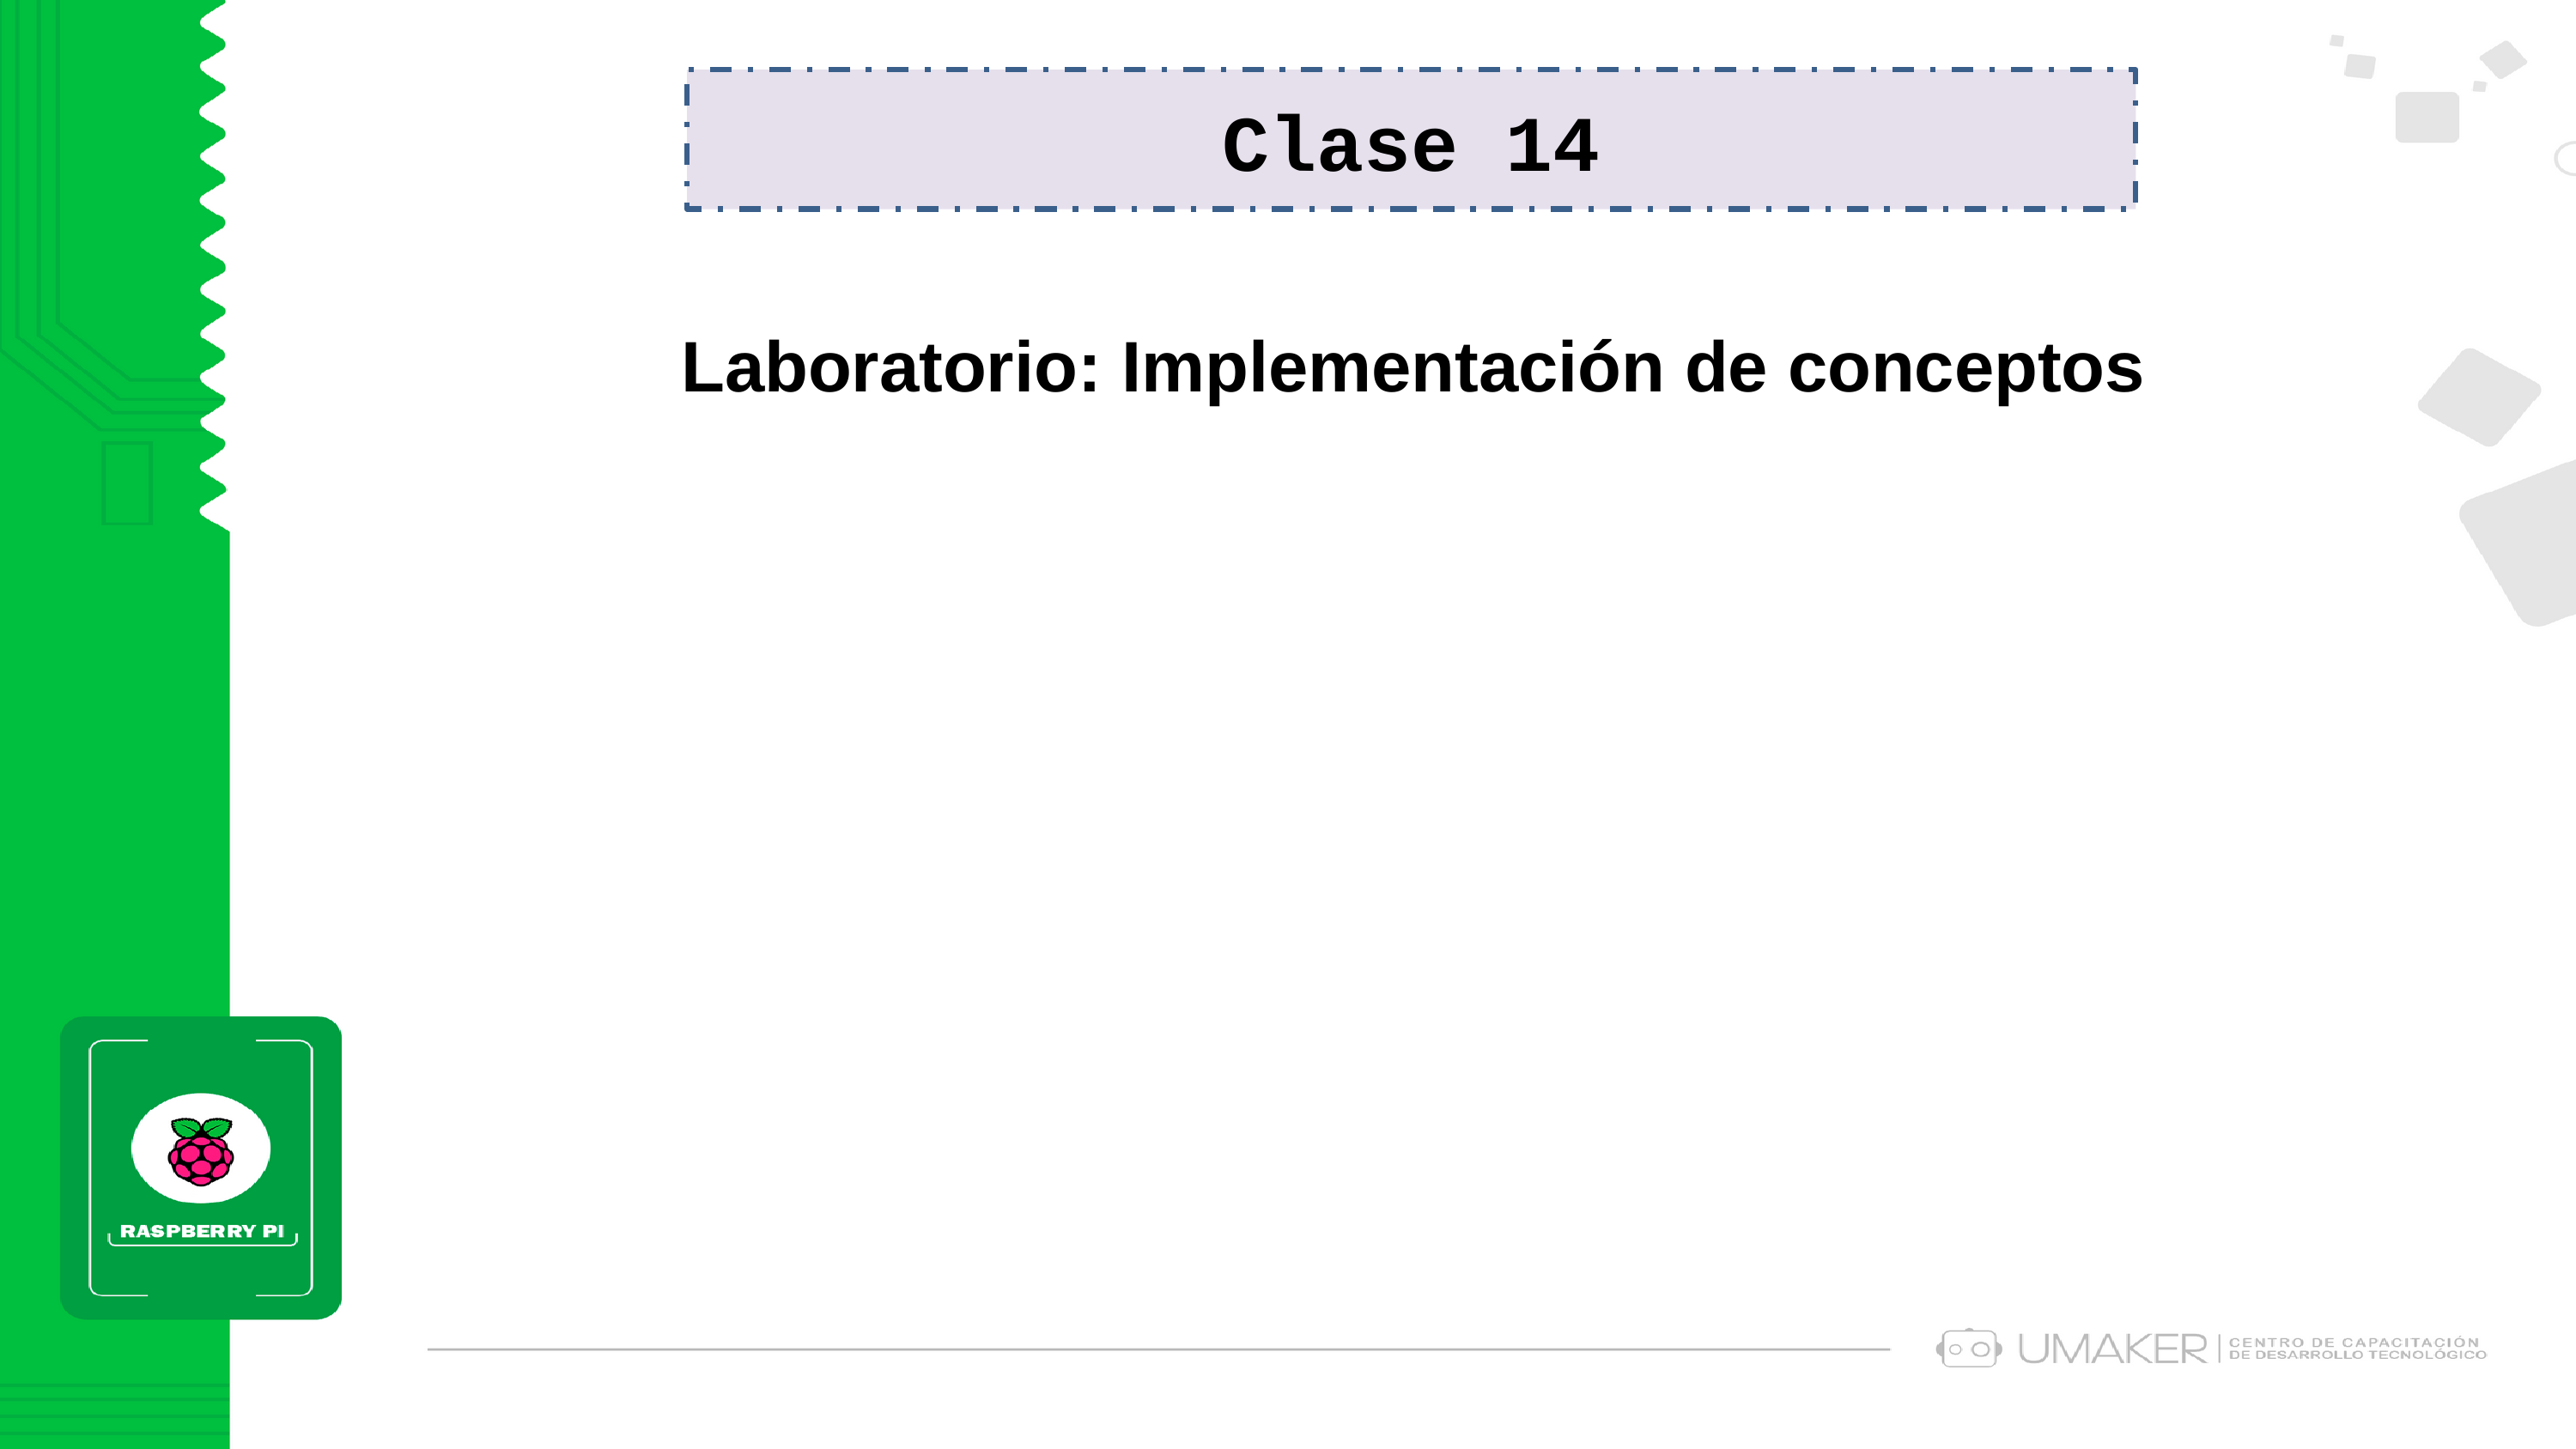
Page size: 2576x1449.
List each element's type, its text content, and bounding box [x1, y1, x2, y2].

text_box Clase 14 [687, 70, 2136, 209]
text_box Laboratorio: Implementación de conceptos [331, 314, 2465, 1207]
picture [0, 0, 2576, 1449]
